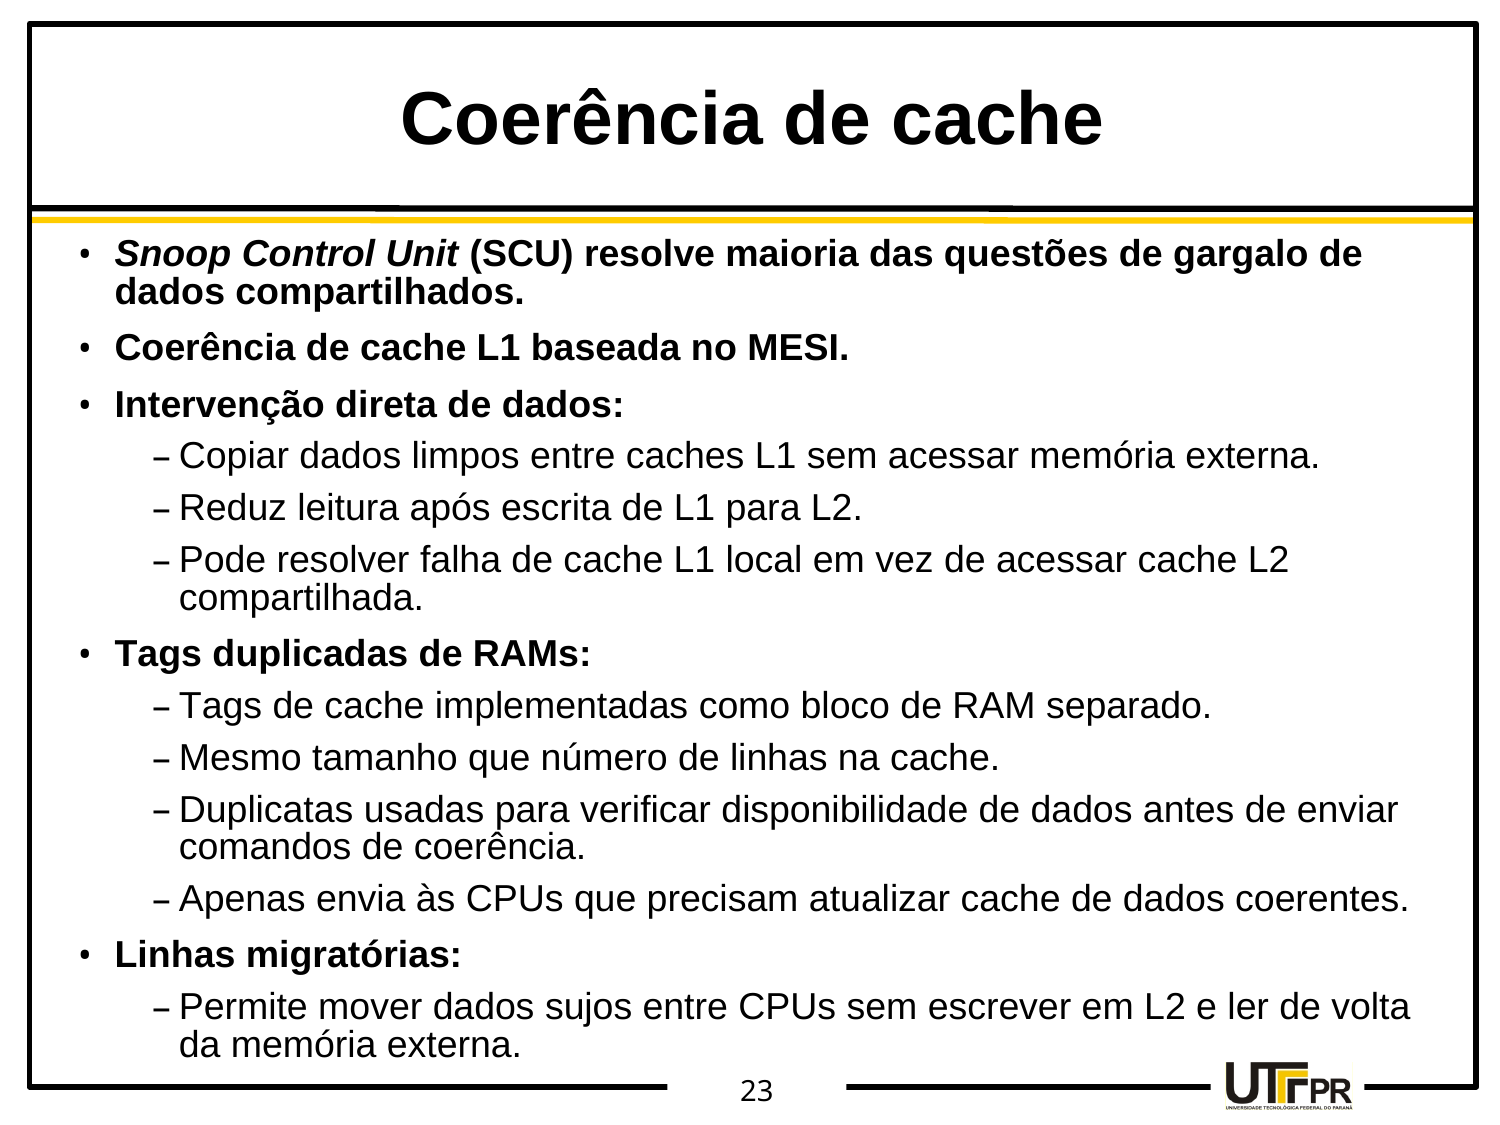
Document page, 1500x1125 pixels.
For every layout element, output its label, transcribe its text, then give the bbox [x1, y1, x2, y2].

list Snoop Control Unit (SCU) resolve maioria das questões de gargalo de dados compartilhados. Coerência de cache L1 baseada no MESI. Intervenção direta de dados: Copiar dados limpos entre caches L1 sem acessar memória externa. Reduz leitura após escrita de L1 para L2. Pode resolver falha de cache L1 local em vez de acessar cache L2 compartilhada. Tags duplicadas de RAMs: Tags de cache implementadas como bloco de RAM separado. Mesmo tamanho que número de linhas na cache. Duplicatas usadas para verificar disponibilidade de dados antes de enviar comandos de coerência. Apenas envia às CPUs que precisam atualizar cache de dados coerentes. Linhas migratórias: Permite mover dados sujos entre CPUs sem escrever em L2 e ler de volta da memória externa. [41, 236, 1459, 1125]
title Coerência de cache [29, 47, 1477, 195]
